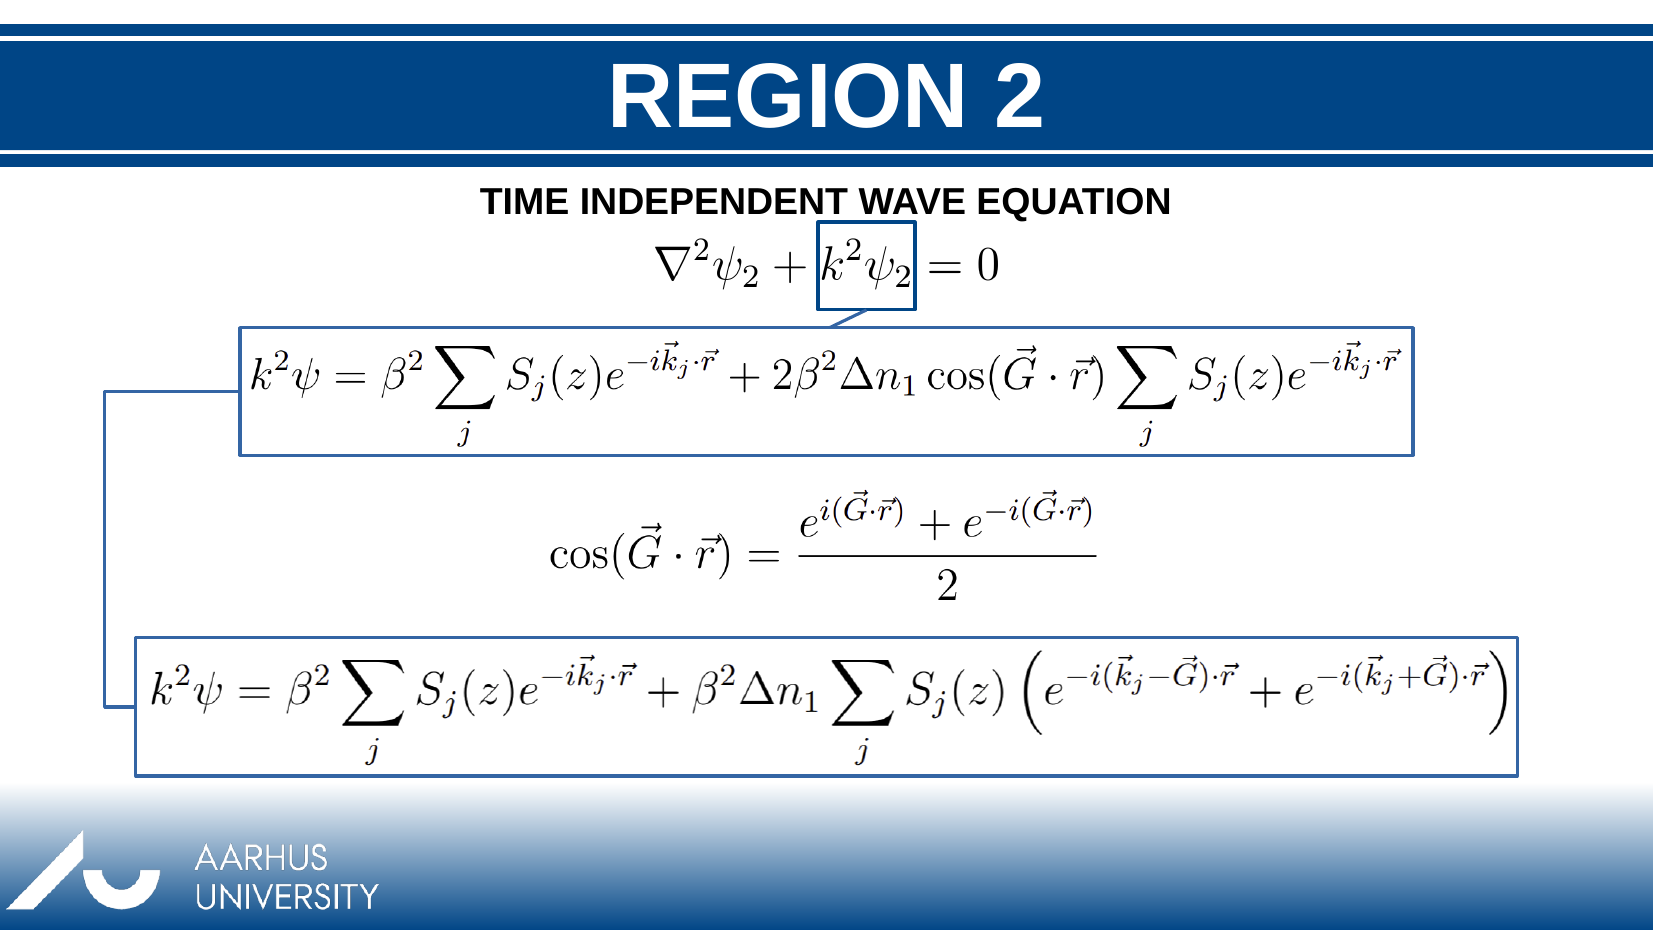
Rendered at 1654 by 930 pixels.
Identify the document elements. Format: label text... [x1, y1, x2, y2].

title REGION 2 [0, 41, 1653, 151]
picture [541, 481, 1112, 615]
picture [641, 229, 816, 301]
text_box TIME INDEPENDENT WAVE EQUATION [465, 172, 1188, 230]
picture [917, 229, 1012, 301]
picture [820, 229, 913, 301]
picture [241, 329, 1412, 454]
picture [5, 829, 414, 917]
picture [137, 639, 1516, 775]
